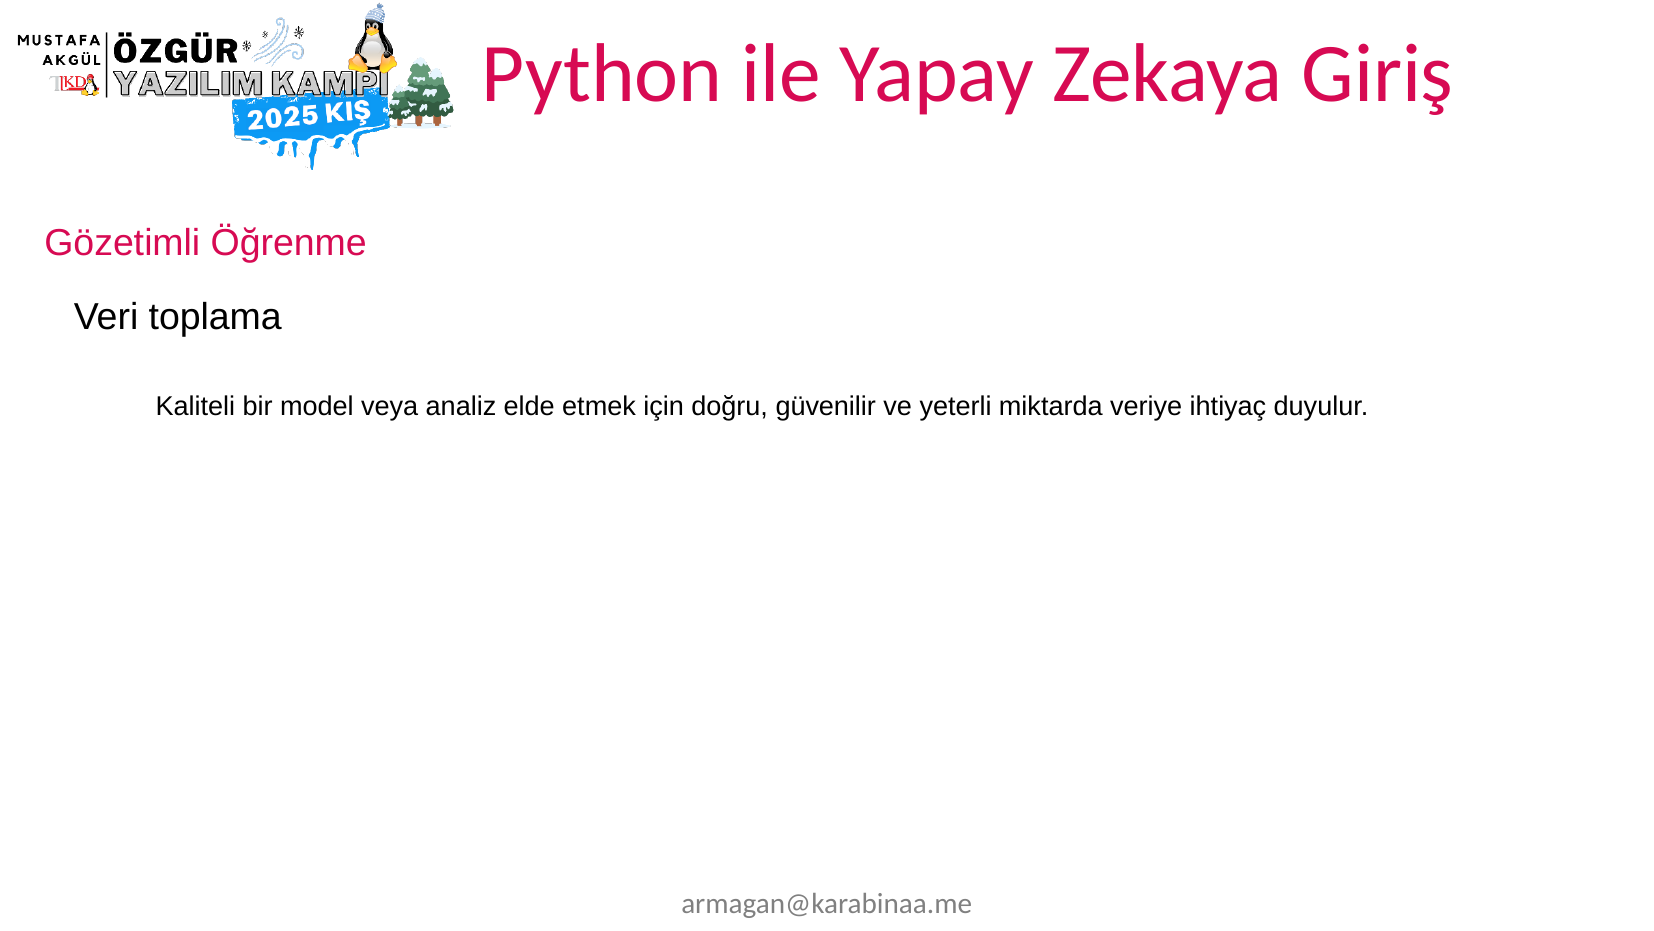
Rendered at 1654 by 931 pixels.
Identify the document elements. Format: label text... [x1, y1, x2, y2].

text_box Kaliteli bir model veya analiz elde etmek için doğru, güvenilir ve yeterli miktarda veriye ihtiyaç duyulur. [140, 383, 1506, 460]
picture [0, 0, 463, 177]
text_box Gözetimli Öğrenme [29, 213, 854, 271]
text_box Veri toplama [59, 288, 621, 355]
text_box Python ile Yapay Zekaya Giriş [467, 10, 1654, 126]
text_box armagan@karabinaa.me [0, 877, 1654, 928]
